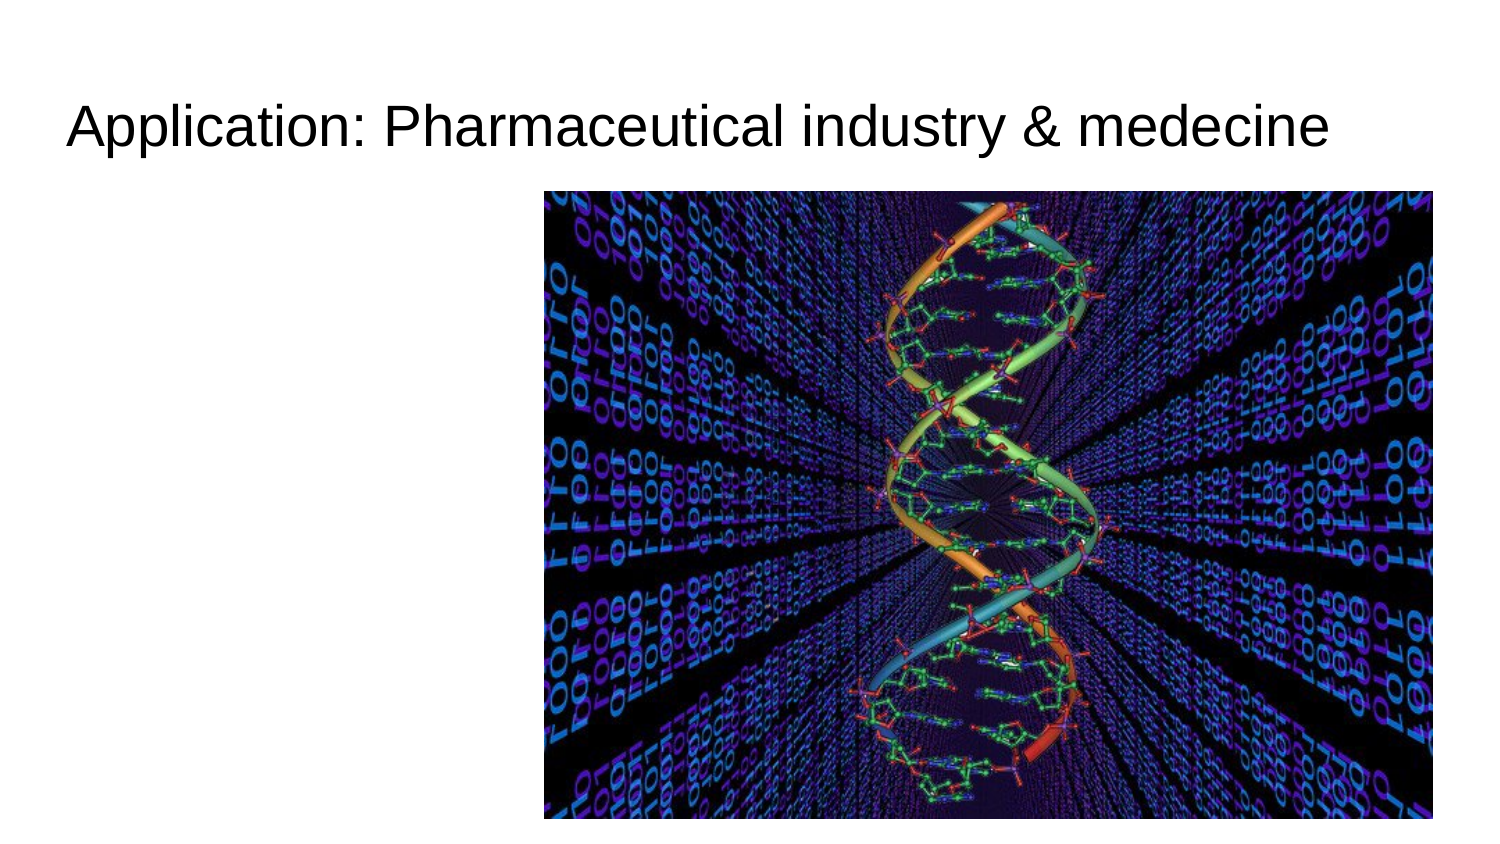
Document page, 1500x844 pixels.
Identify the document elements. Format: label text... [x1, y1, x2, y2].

picture [544, 191, 1433, 819]
title Application: Pharmaceutical industry & medecine [51, 72, 1449, 167]
